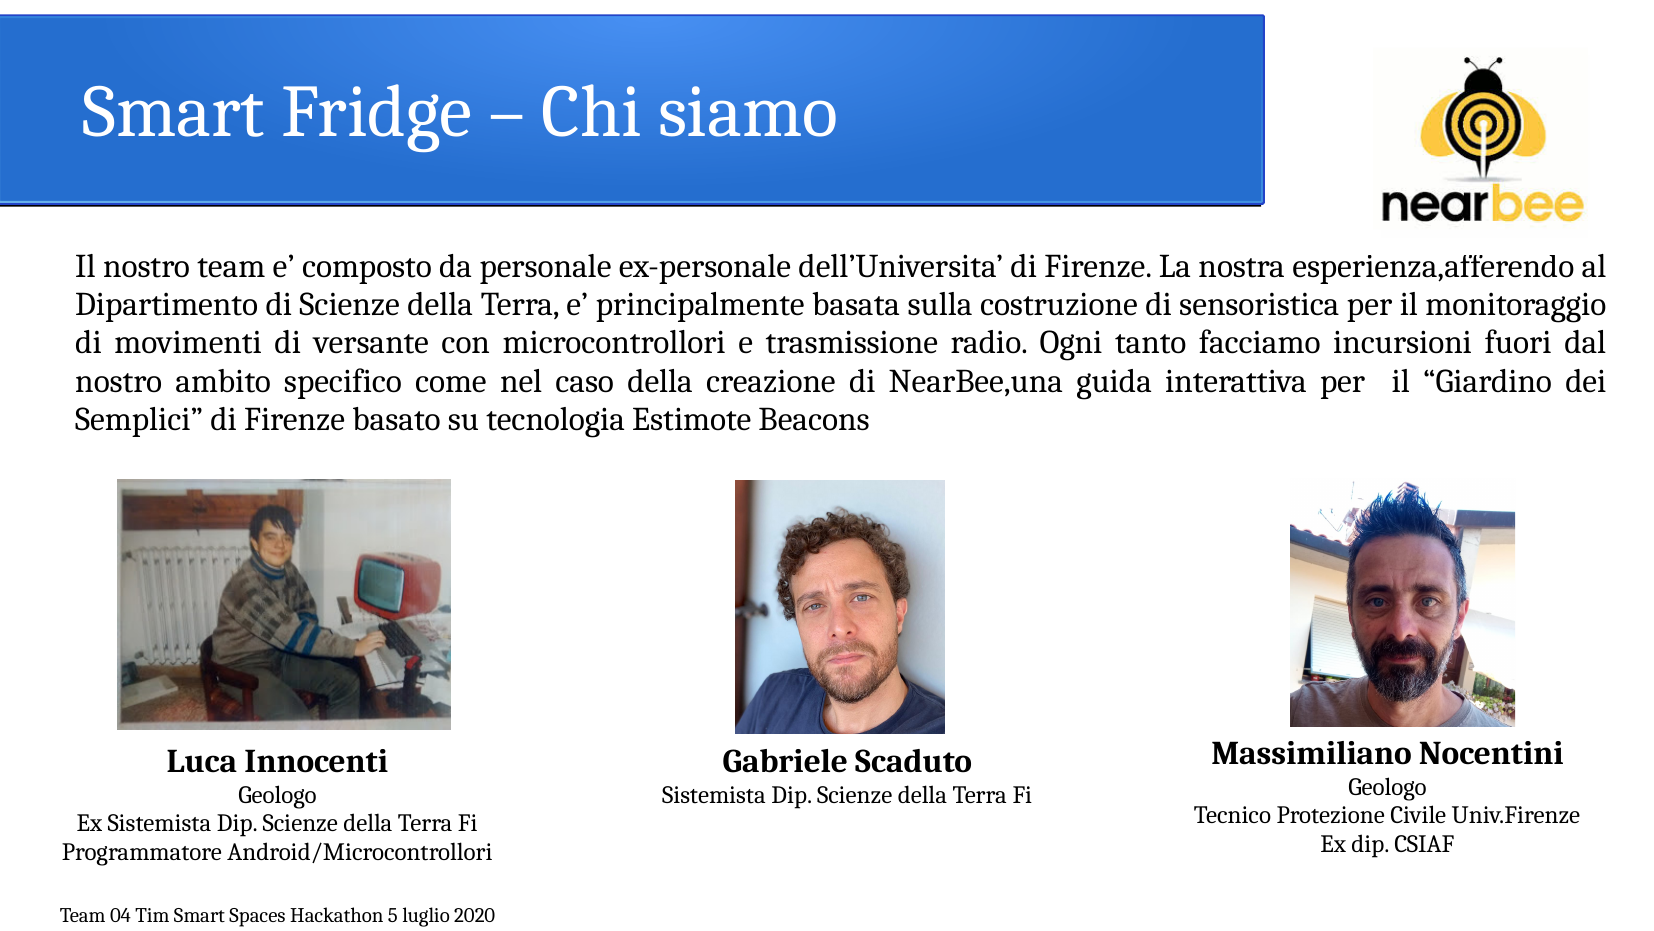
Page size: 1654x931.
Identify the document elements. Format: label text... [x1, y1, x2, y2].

text_box Il nostro team e’ composto da personale ex-personale dell’Universita’ di Firenze. La nostra esperienza,afferendo al Dipartimento di Scienze della Terra, e’ principalmente basata sulla costruzione di sensoristica per il monitoraggio di movimenti di versante con microcontrollori e trasmissione radio. Ogni tanto facciamo incursioni fuori dal nostro ambito specifico come nel caso della creazione di NearBee,una guida interattiva per il “Giardino dei Semplici” di Firenze basato su tecnologia Estimote Beacons [60, 240, 1625, 450]
picture [1290, 478, 1516, 727]
picture [117, 479, 451, 730]
title Smart Fridge – Chi siamo [82, 35, 1235, 189]
text_box Luca Innocenti Geologo Ex Sistemista Dip. Scienze della Terra Fi Programmatore Android/Microcontrollori [0, 735, 556, 906]
text_box Massimiliano Nocentini Geologo Tecnico Protezione Civile Univ.Firenze Ex dip. CSIAF [1155, 726, 1621, 869]
picture [735, 480, 946, 734]
picture [1365, 23, 1597, 256]
text_box Team 04 Tim Smart Spaces Hackathon 5 luglio 2020 [45, 896, 616, 931]
text_box Gabriele Scaduto Sistemista Dip. Scienze della Terra Fi [630, 735, 1066, 819]
